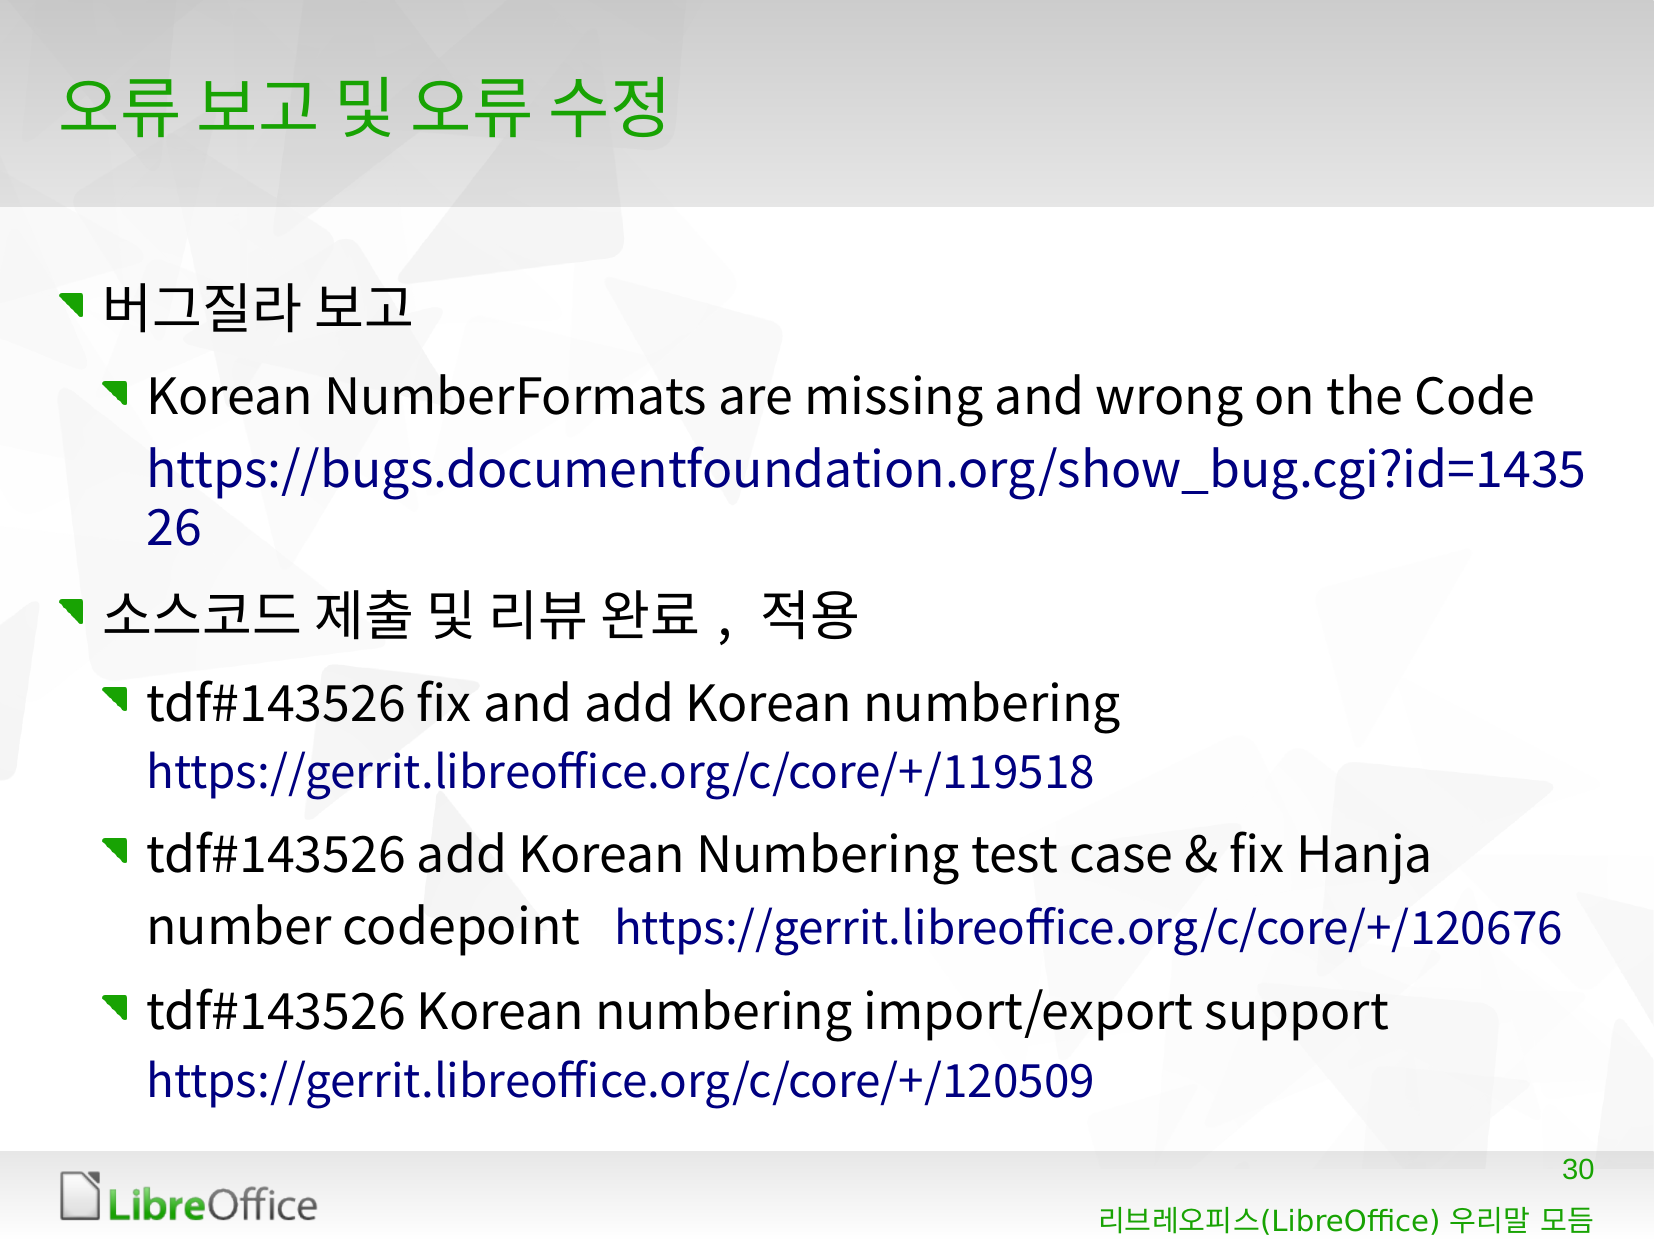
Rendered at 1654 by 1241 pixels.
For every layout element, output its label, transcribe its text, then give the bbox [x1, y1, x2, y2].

title 오류 보고 및 오류 수정 [59, 29, 1595, 178]
picture [915, 548, 1654, 1169]
list 버그질라 보고 Korean NumberFormats are missing and wrong on the Code https://bugs.documentfoundation.org/show_bug.cgi?id=143526 소스코드 제출 및 리뷰 완료, 적용 tdf#143526 fix and add Korean numbering https://gerrit.libreoffice.org/c/core/+/119518 tdf#143526 add Korean Numbering test case & fix Hanja number codepoint https://gerrit.libreoffice.org/c/core/+/120676 tdf#143526 Korean numbering import/export support https://gerrit.libreoffice.org/c/core/+/120509 [59, 265, 1595, 1053]
picture [0, 0, 783, 931]
picture [1582, 1161, 1590, 1169]
picture [41, 1152, 337, 1240]
